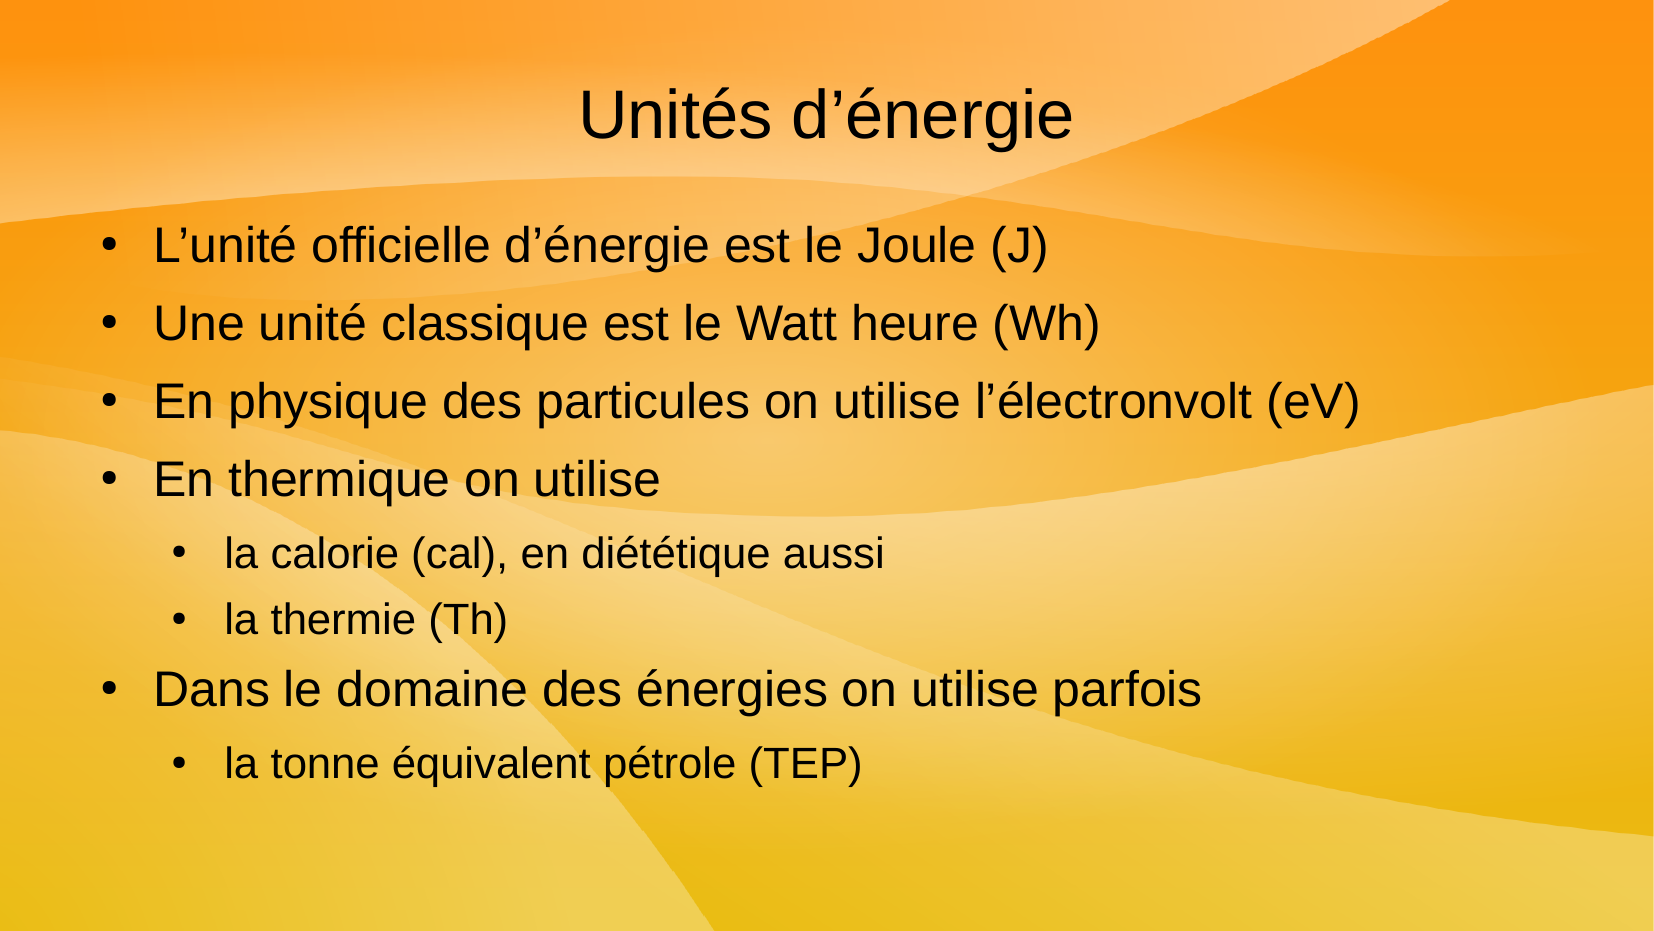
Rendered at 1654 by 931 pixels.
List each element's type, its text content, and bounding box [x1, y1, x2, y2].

list L’unité officielle d’énergie est le Joule (J) Une unité classique est le Watt heure (Wh) En physique des particules on utilise l’électronvolt (eV) En thermique on utilise la calorie (cal), en diététique aussi la thermie (Th) Dans le domaine des énergies on utilise parfois la tonne équivalent pétrole (TEP) [82, 217, 1571, 916]
title Unités d’énergie [82, 37, 1571, 193]
picture [0, 0, 1654, 931]
